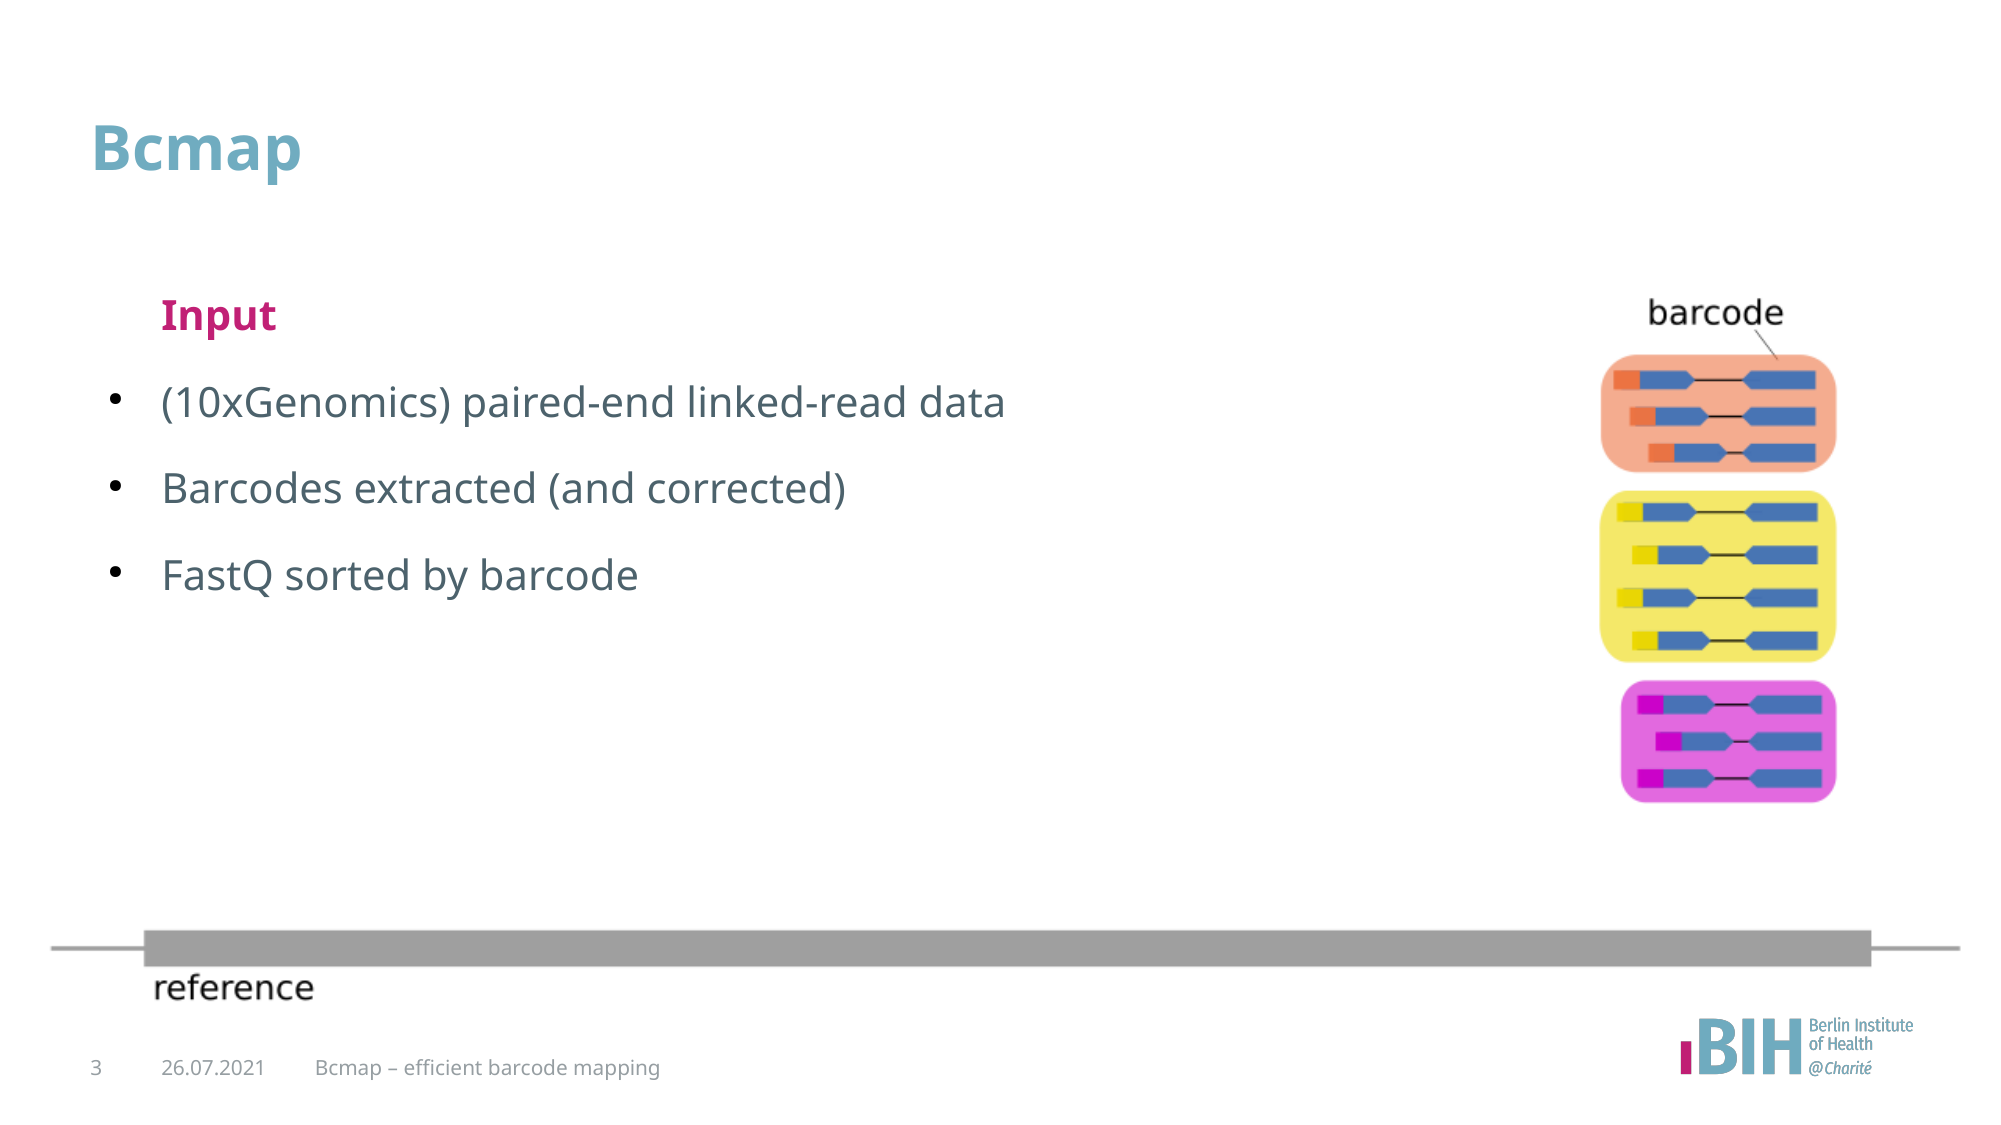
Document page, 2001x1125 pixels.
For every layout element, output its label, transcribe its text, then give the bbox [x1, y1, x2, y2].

slide_number 26.07.2021 [161, 1046, 292, 1083]
slide_number <Foliennummer> [90, 1046, 138, 1083]
list Input (10xGenomics) paired-end linked-read data Barcodes extracted (and corrected) FastQ sorted by barcode [90, 278, 1721, 976]
picture [44, 286, 1967, 1107]
title Bcmap [90, 78, 1721, 220]
footer Bcmap – efficient barcode mapping [314, 1046, 1024, 1083]
